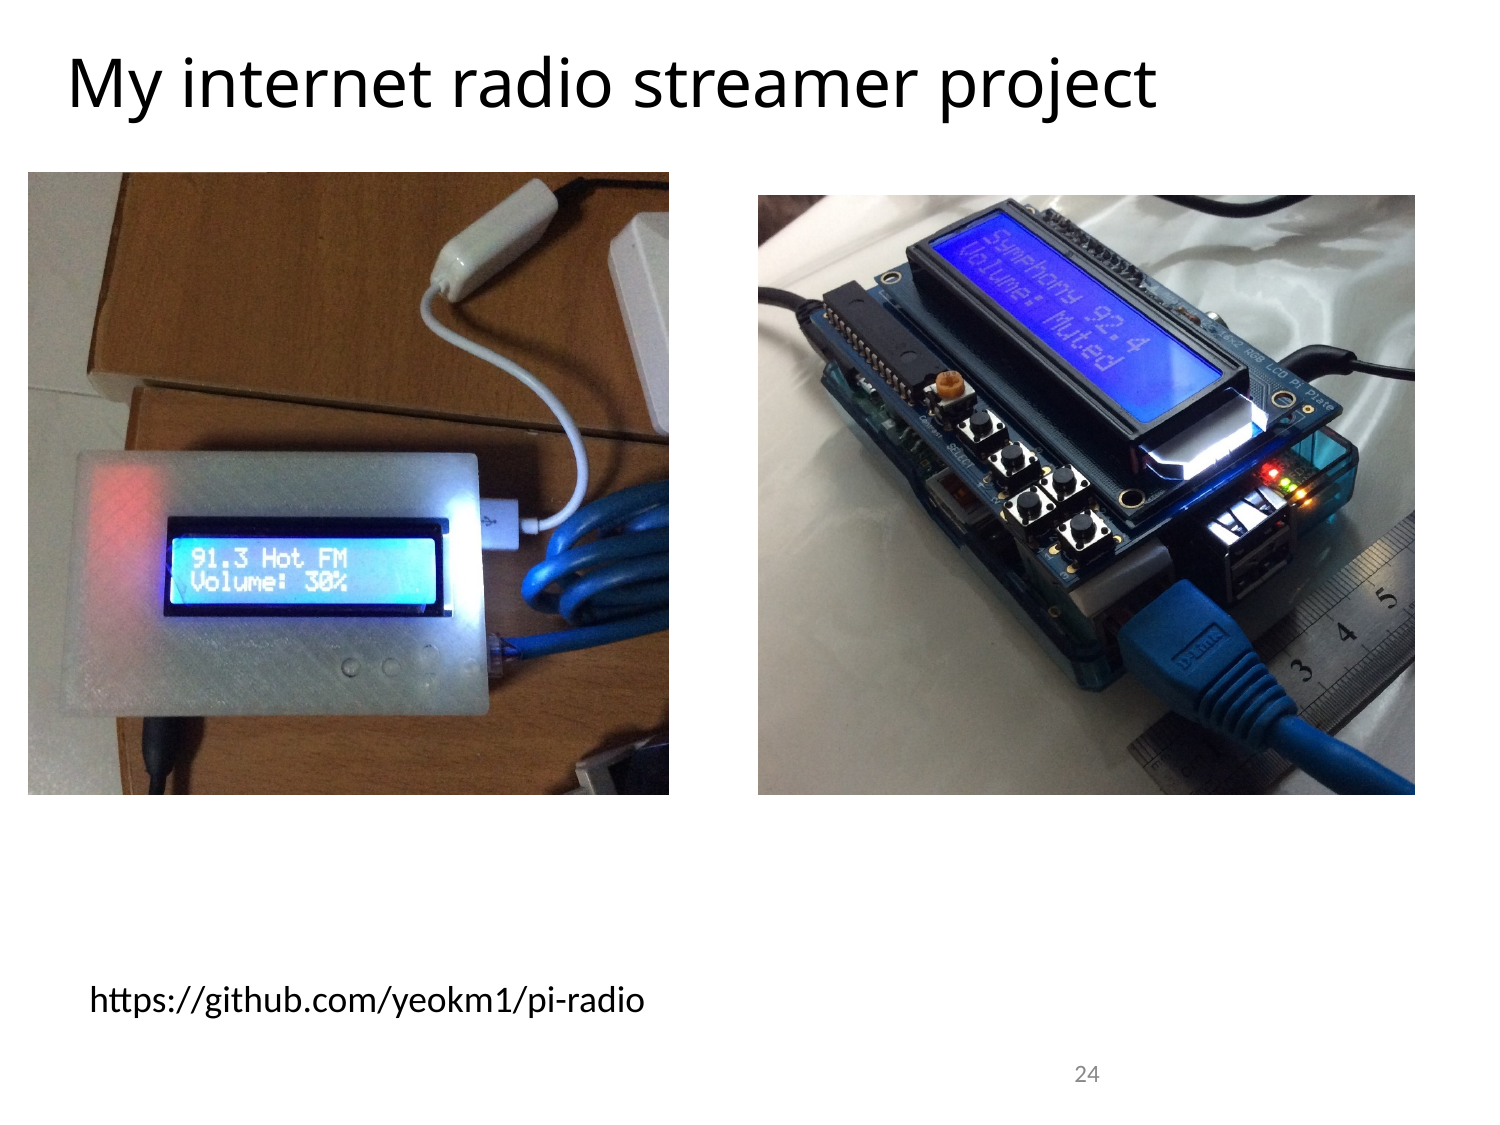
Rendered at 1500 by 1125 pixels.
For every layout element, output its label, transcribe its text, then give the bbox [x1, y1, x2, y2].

picture [758, 195, 1415, 795]
title My internet radio streamer project [51, 41, 1346, 131]
text_box 23 [1059, 1042, 1397, 1103]
picture [28, 172, 669, 795]
text_box https://github.com/yeokm1/pi-radio [74, 968, 661, 1028]
